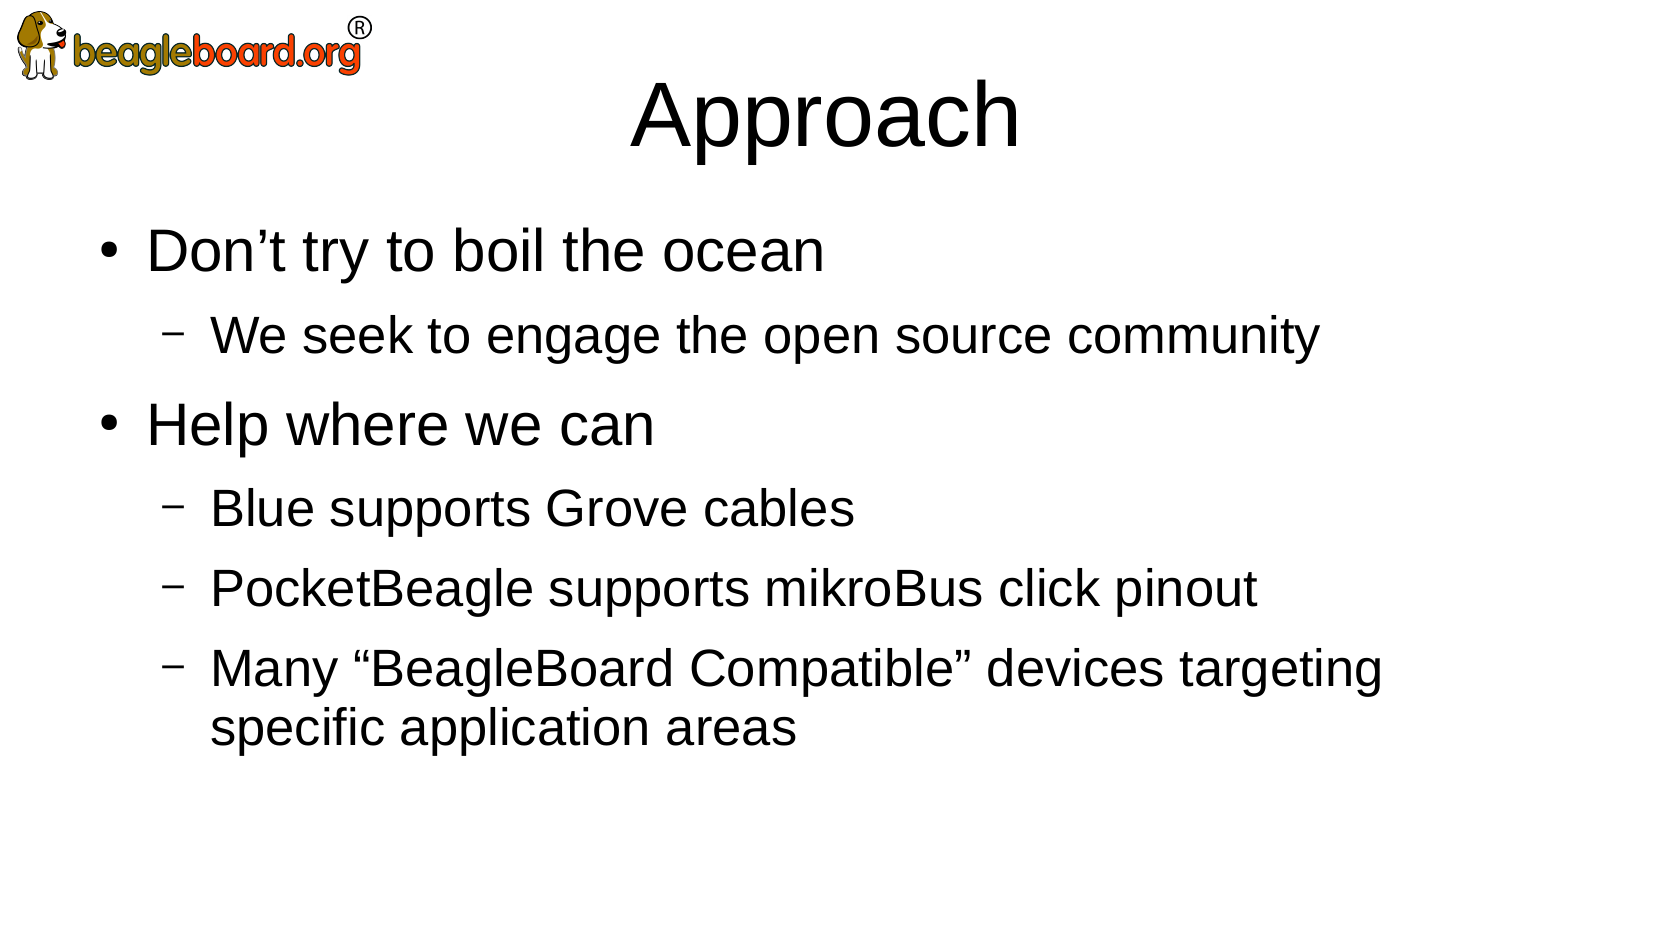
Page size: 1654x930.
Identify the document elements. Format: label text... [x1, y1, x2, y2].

picture [17, 11, 372, 80]
list Don’t try to boil the ocean We seek to engage the open source community Help where we can Blue supports Grove cables PocketBeagle supports mikroBus click pinout Many “BeagleBoard Compatible” devices targeting specific application areas [82, 217, 1571, 757]
title Approach [82, 37, 1571, 193]
